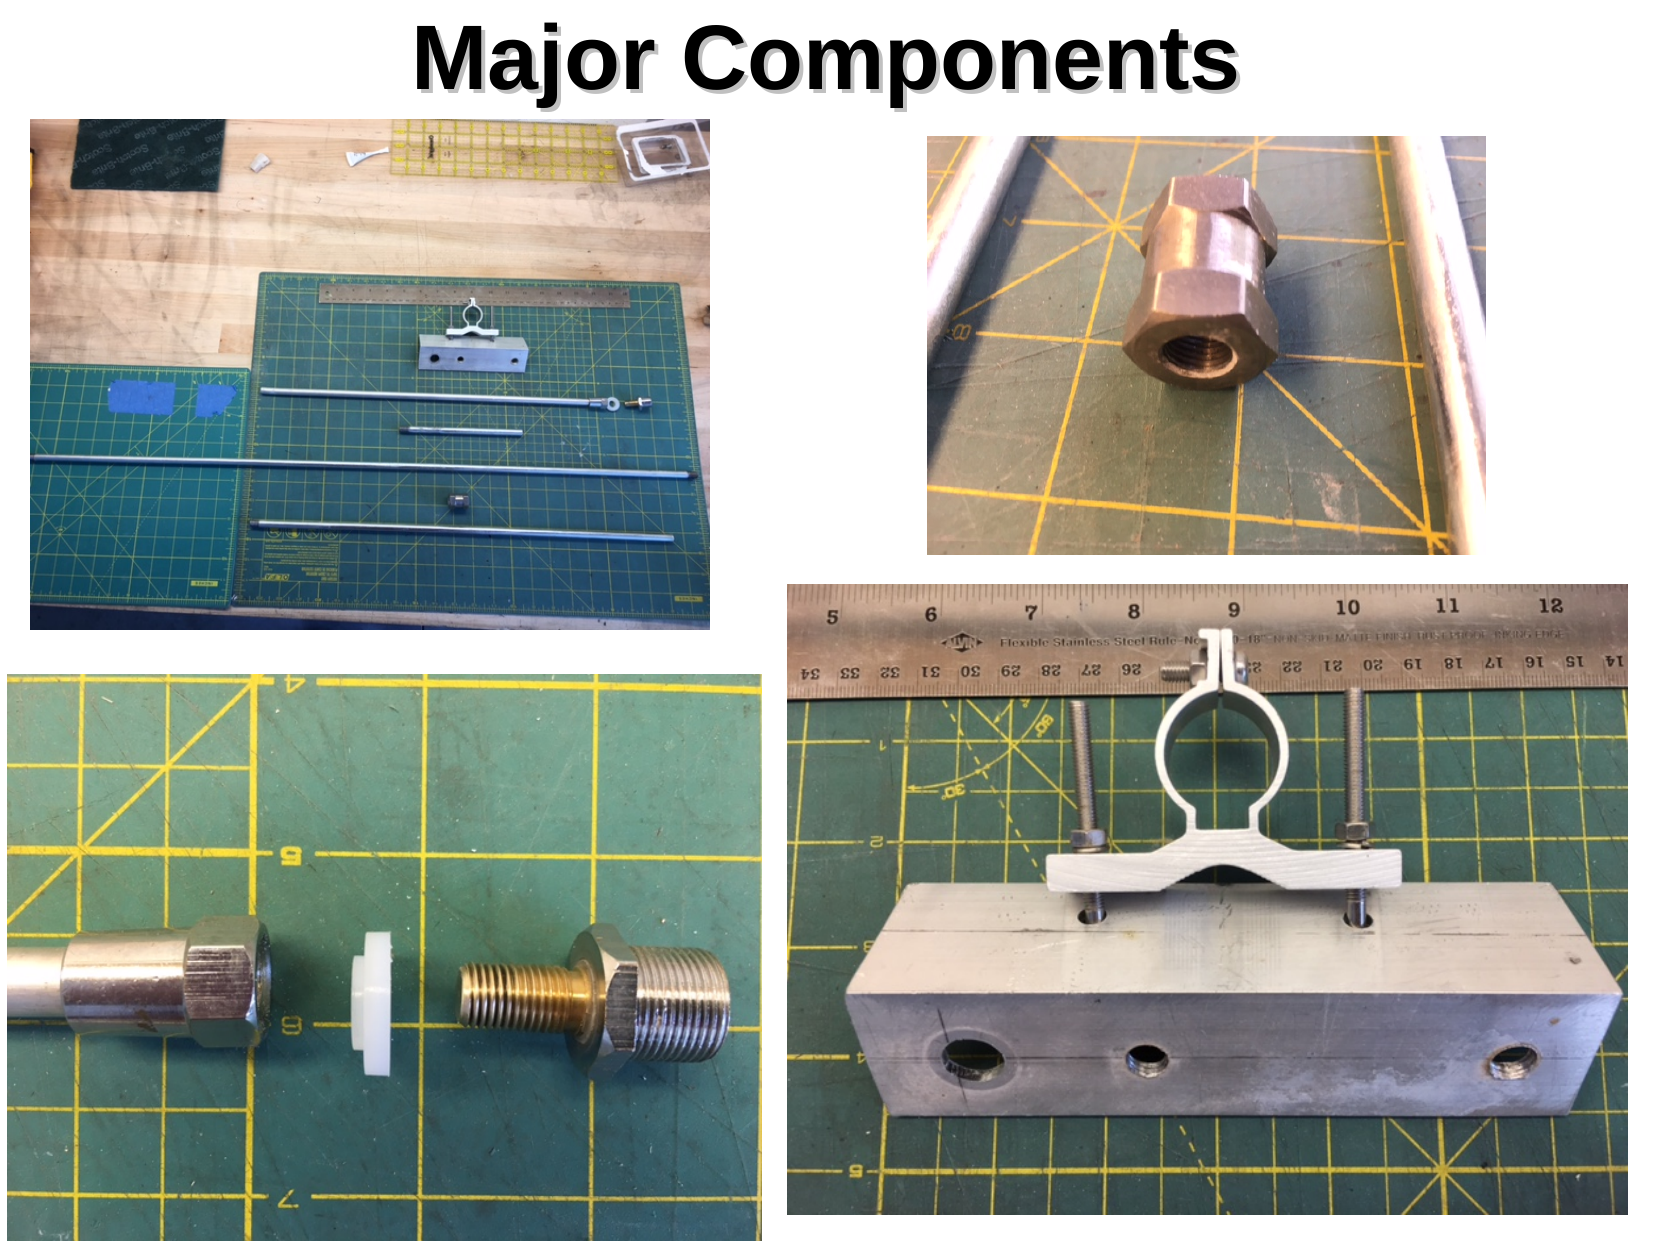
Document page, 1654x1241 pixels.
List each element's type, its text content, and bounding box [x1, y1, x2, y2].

picture [30, 119, 710, 631]
picture [7, 674, 762, 1241]
picture [787, 584, 1628, 1216]
picture [927, 136, 1486, 556]
title Major Components [82, 6, 1571, 110]
